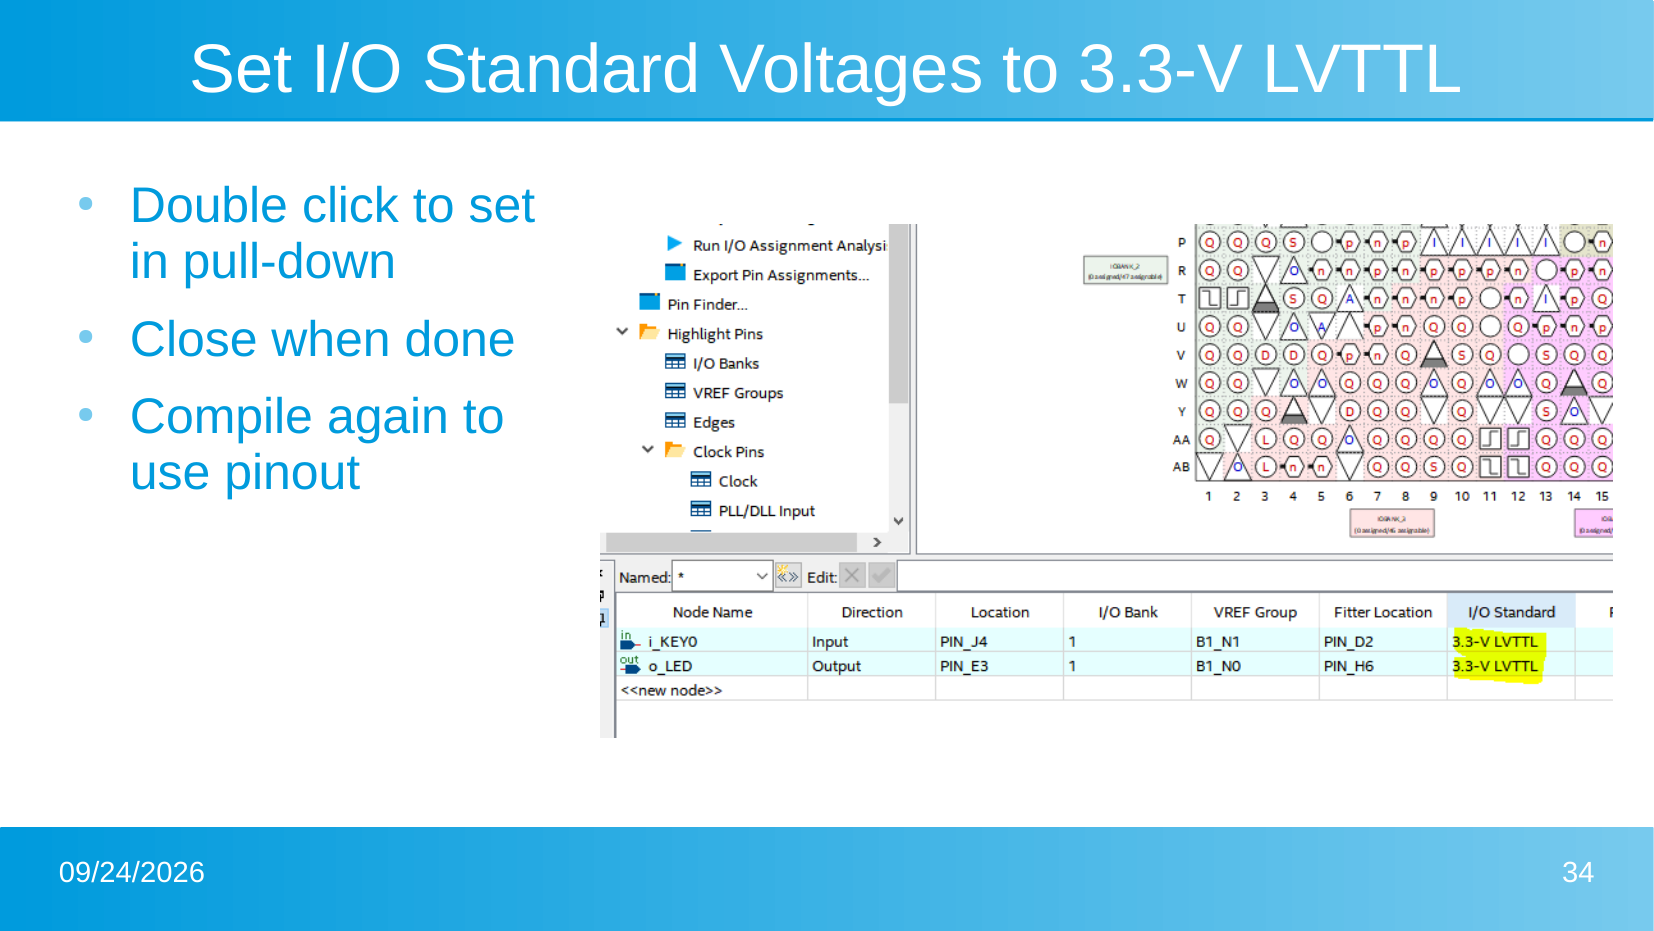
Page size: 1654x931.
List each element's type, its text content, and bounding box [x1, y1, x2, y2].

list Double click to set in pull-down Close when done Compile again to use pinout [59, 177, 563, 768]
picture [600, 224, 1613, 738]
title Set I/O Standard Voltages to 3.3-V LVTTL [59, 29, 1595, 108]
